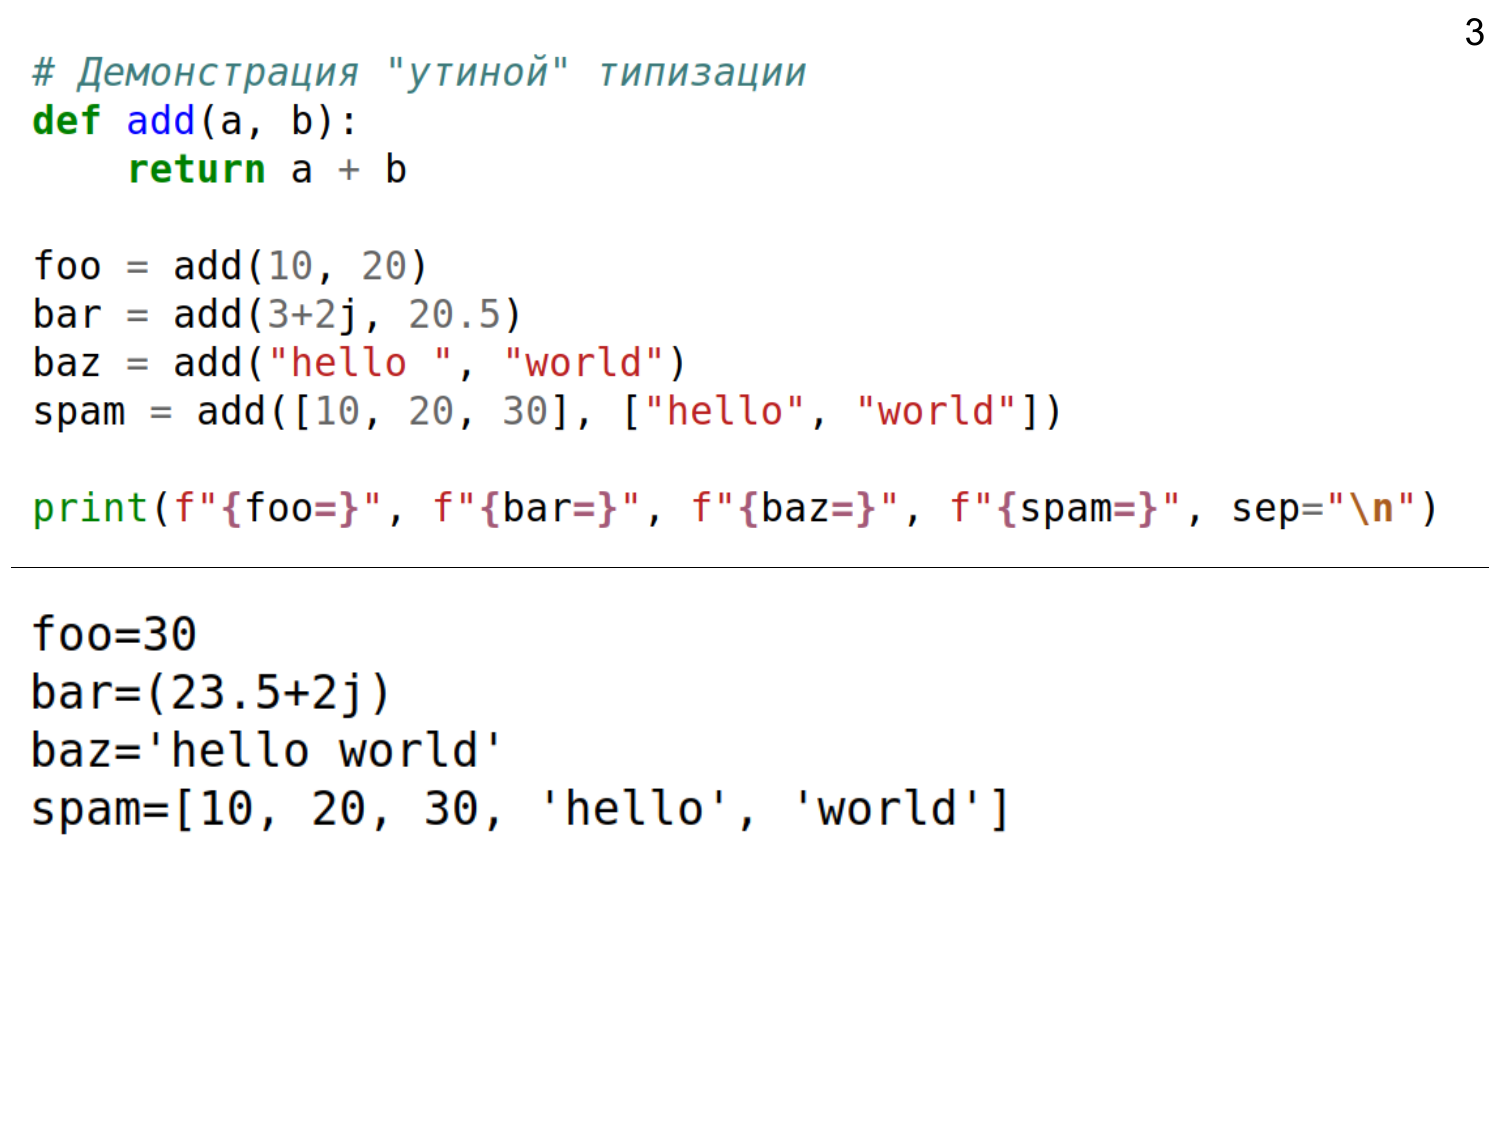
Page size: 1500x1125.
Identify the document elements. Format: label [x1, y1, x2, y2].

picture [20, 44, 1447, 545]
picture [23, 599, 1024, 858]
